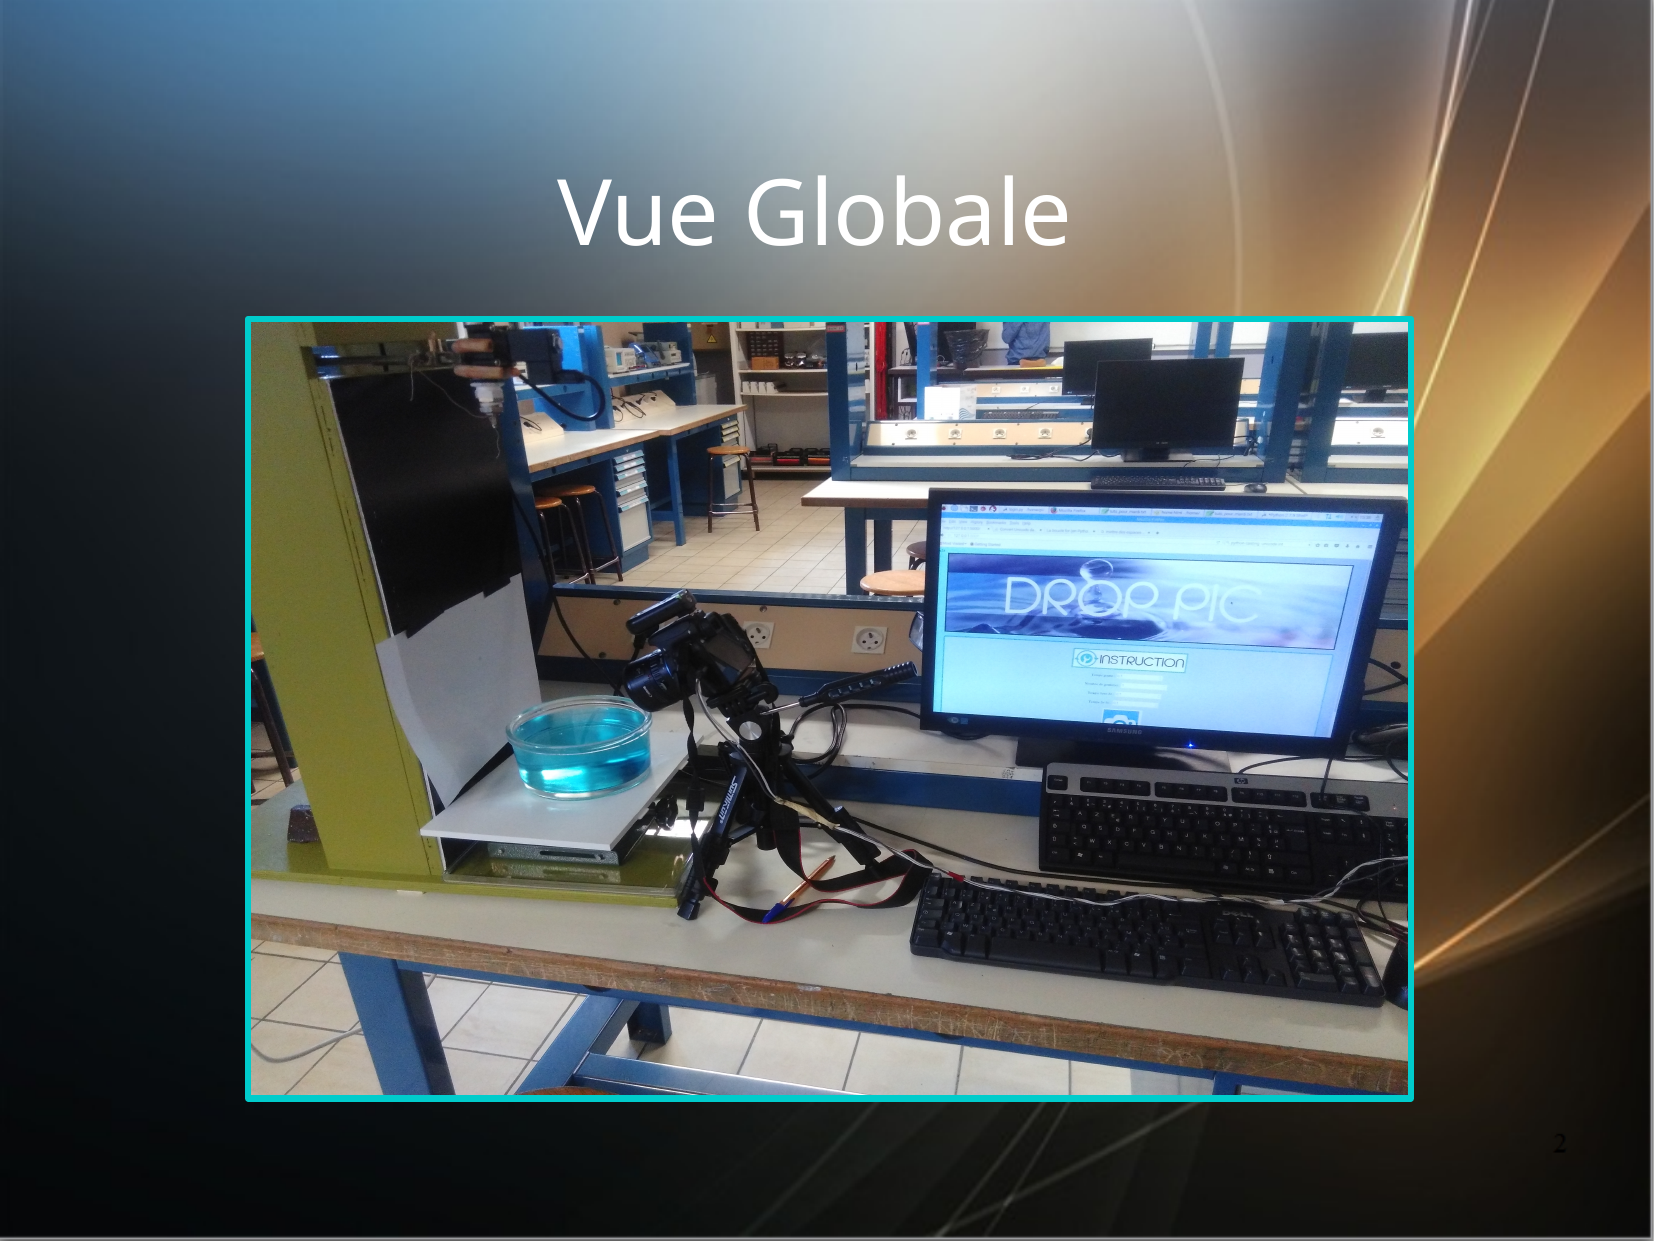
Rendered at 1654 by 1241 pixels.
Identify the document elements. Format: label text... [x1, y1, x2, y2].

title Vue Globale [70, 106, 1560, 314]
picture [0, 0, 1654, 1241]
